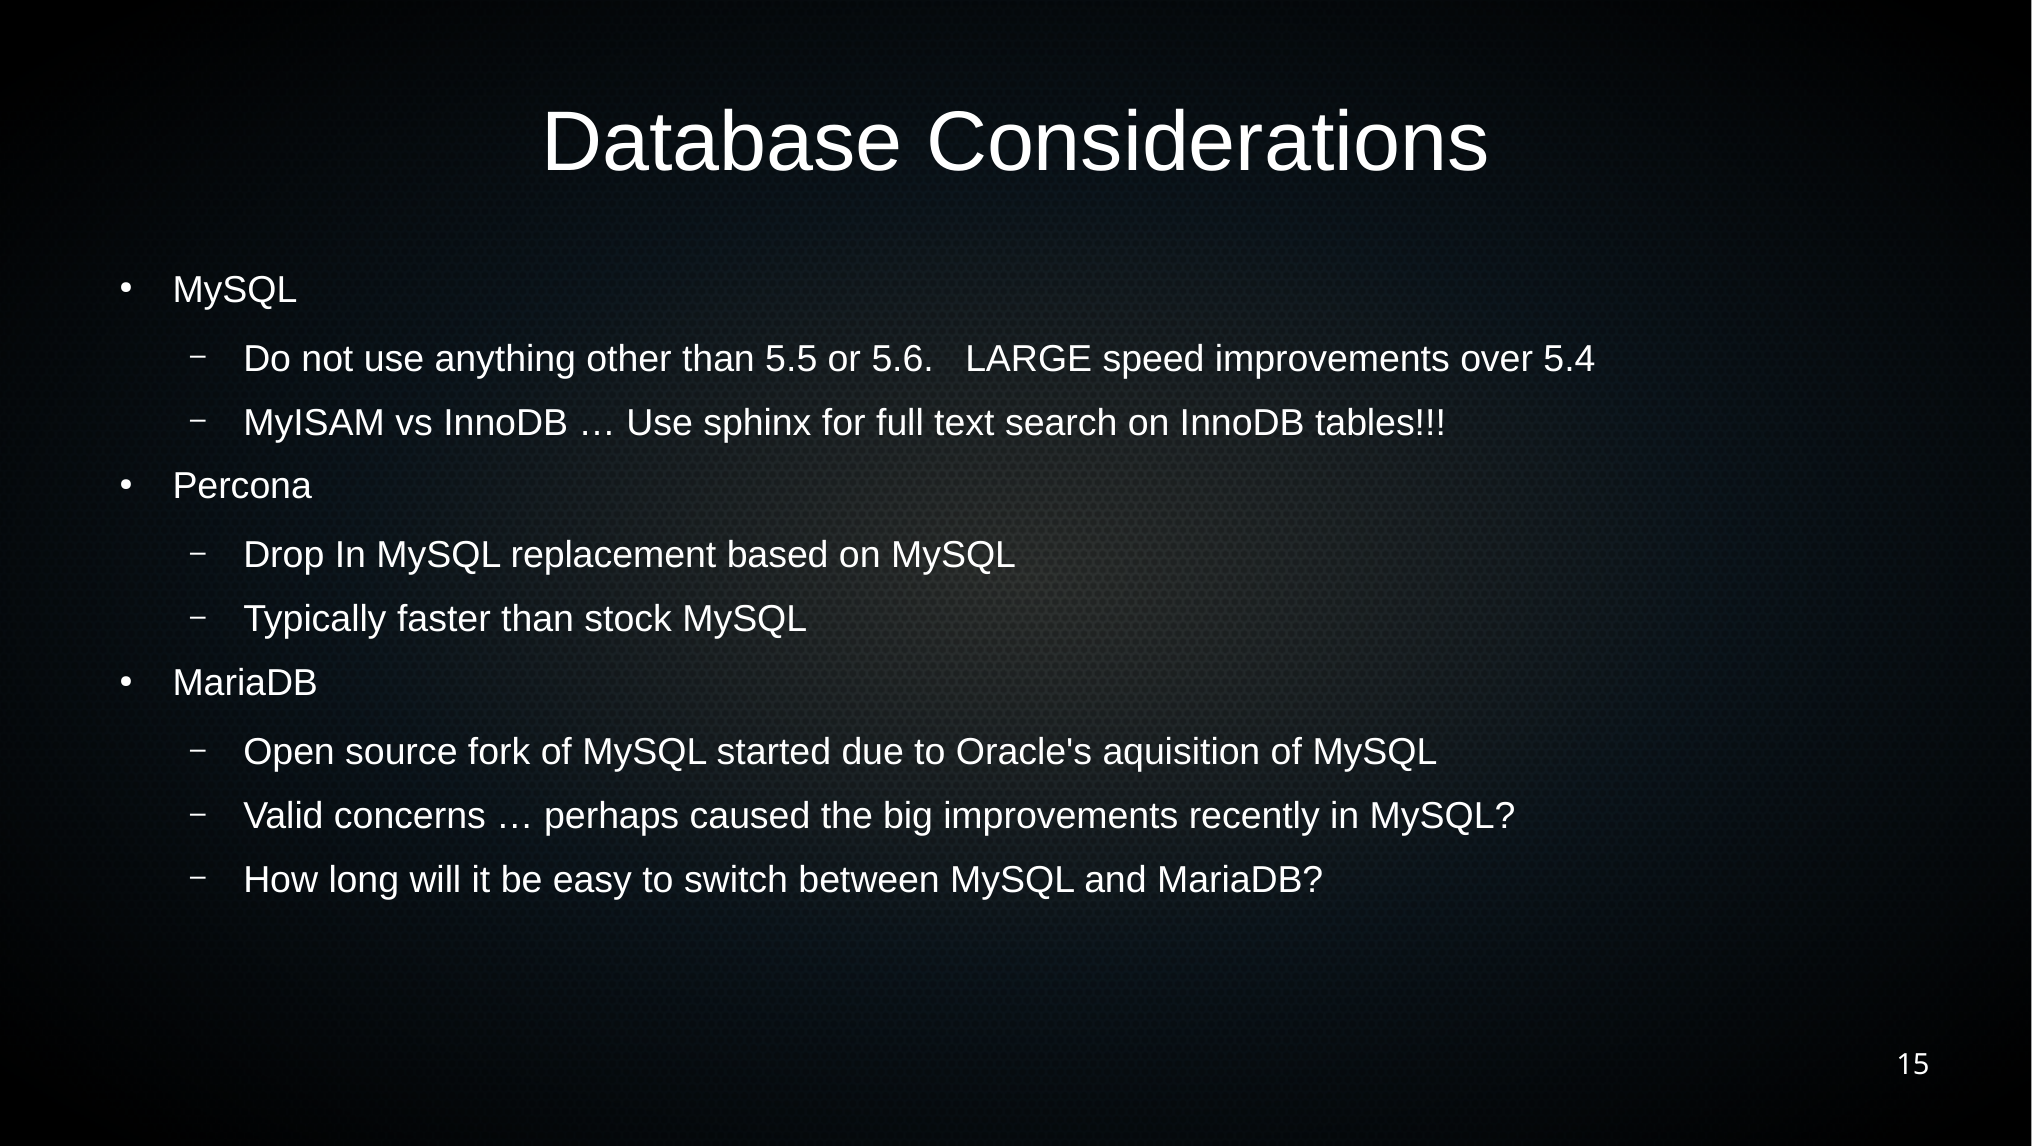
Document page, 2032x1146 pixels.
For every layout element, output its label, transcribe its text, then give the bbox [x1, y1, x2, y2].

picture [0, 0, 2032, 1146]
title Database Considerations [101, 45, 1930, 237]
list MySQL Do not use anything other than 5.5 or 5.6. LARGE speed improvements over 5.4 MyISAM vs InnoDB … Use sphinx for full text search on InnoDB tables!!! Percona Drop In MySQL replacement based on MySQL Typically faster than stock MySQL MariaDB Open source fork of MySQL started due to Oracle's aquisition of MySQL Valid concerns … perhaps caused the big improvements recently in MySQL? How long will it be easy to switch between MySQL and MariaDB? [101, 268, 1890, 1025]
